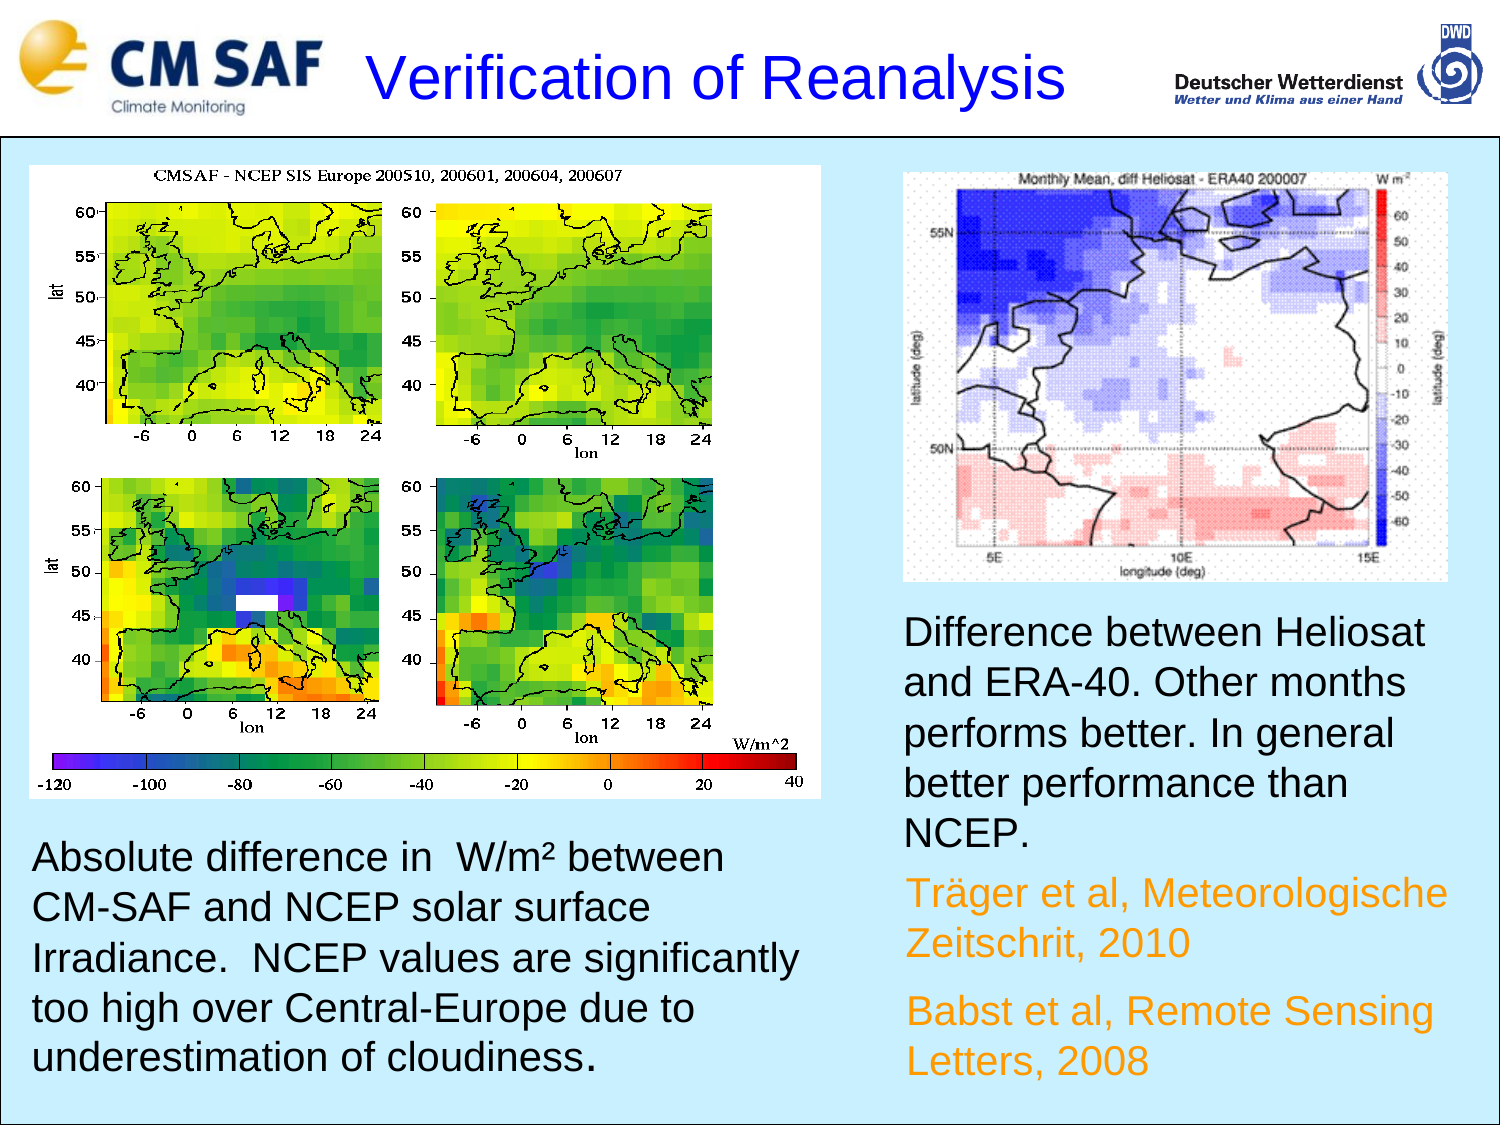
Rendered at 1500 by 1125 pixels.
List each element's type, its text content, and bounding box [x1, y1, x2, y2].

text_box Difference between Heliosat and ERA-40. Other months performs better. In general better performance than NCEP. [888, 596, 1483, 864]
picture [29, 165, 821, 799]
picture [1175, 24, 1483, 104]
text_box Verification of Reanalysis [348, 47, 1105, 126]
text_box Absolute difference in W/m² between CM-SAF and NCEP solar surface Irradiance. NCEP values are significantly too high over Central-Europe due to underestimation of cloudiness. [16, 822, 827, 1089]
picture [17, 19, 325, 117]
picture [903, 172, 1448, 583]
text_box Babst et al, Remote Sensing Letters, 2008 [891, 976, 1450, 1092]
text_box Träger et al, Meteorologische Zeitschrit, 2010 [890, 857, 1464, 974]
